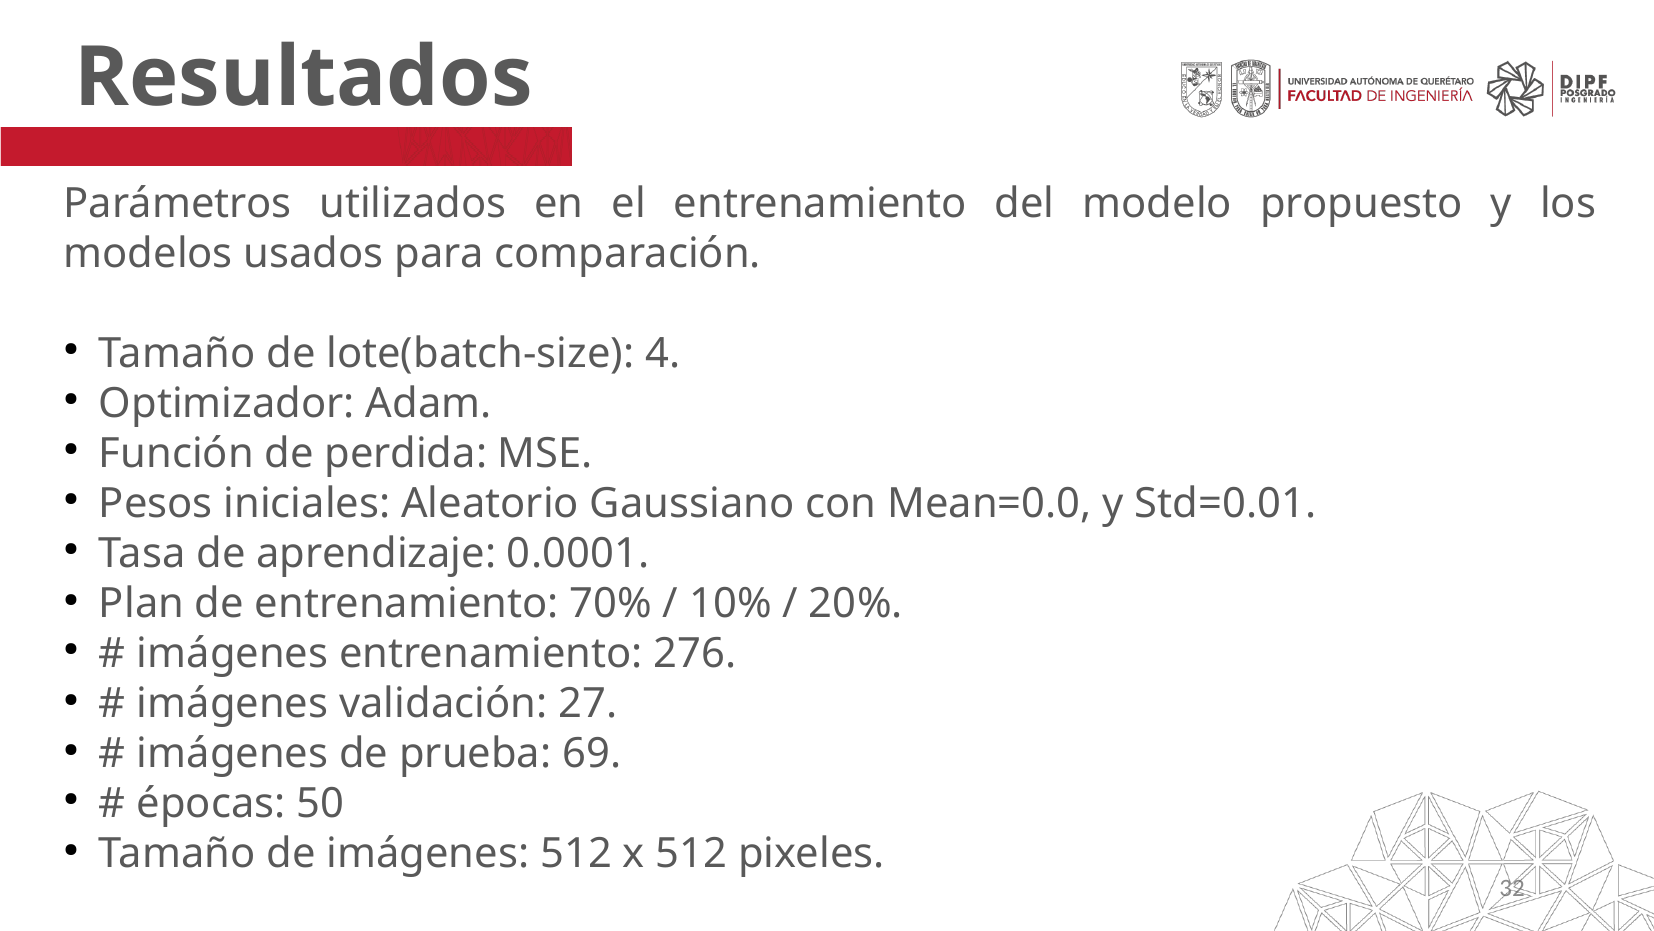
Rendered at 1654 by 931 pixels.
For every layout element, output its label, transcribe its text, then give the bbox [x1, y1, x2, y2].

picture [0, 127, 572, 166]
picture [1176, 54, 1620, 133]
text_box Parámetros utilizados en el entrenamiento del modelo propuesto y los modelos usados para comparación. Tamaño de lote(batch-size): 4. Optimizador: Adam. Función de perdida: MSE. Pesos iniciales: Aleatorio Gaussiano con Mean=0.0, y Std=0.01. Tasa de aprendizaje: 0.0001. Plan de entrenamiento: 70% / 10% / 20%. # imágenes entrenamiento: 276. # imágenes validación: 27. # imágenes de prueba: 69. # épocas: 50 Tamaño de imágenes: 512 x 512 pixeles. [48, 167, 1612, 884]
picture [1257, 781, 1654, 931]
text_box Resultados [54, 11, 572, 127]
